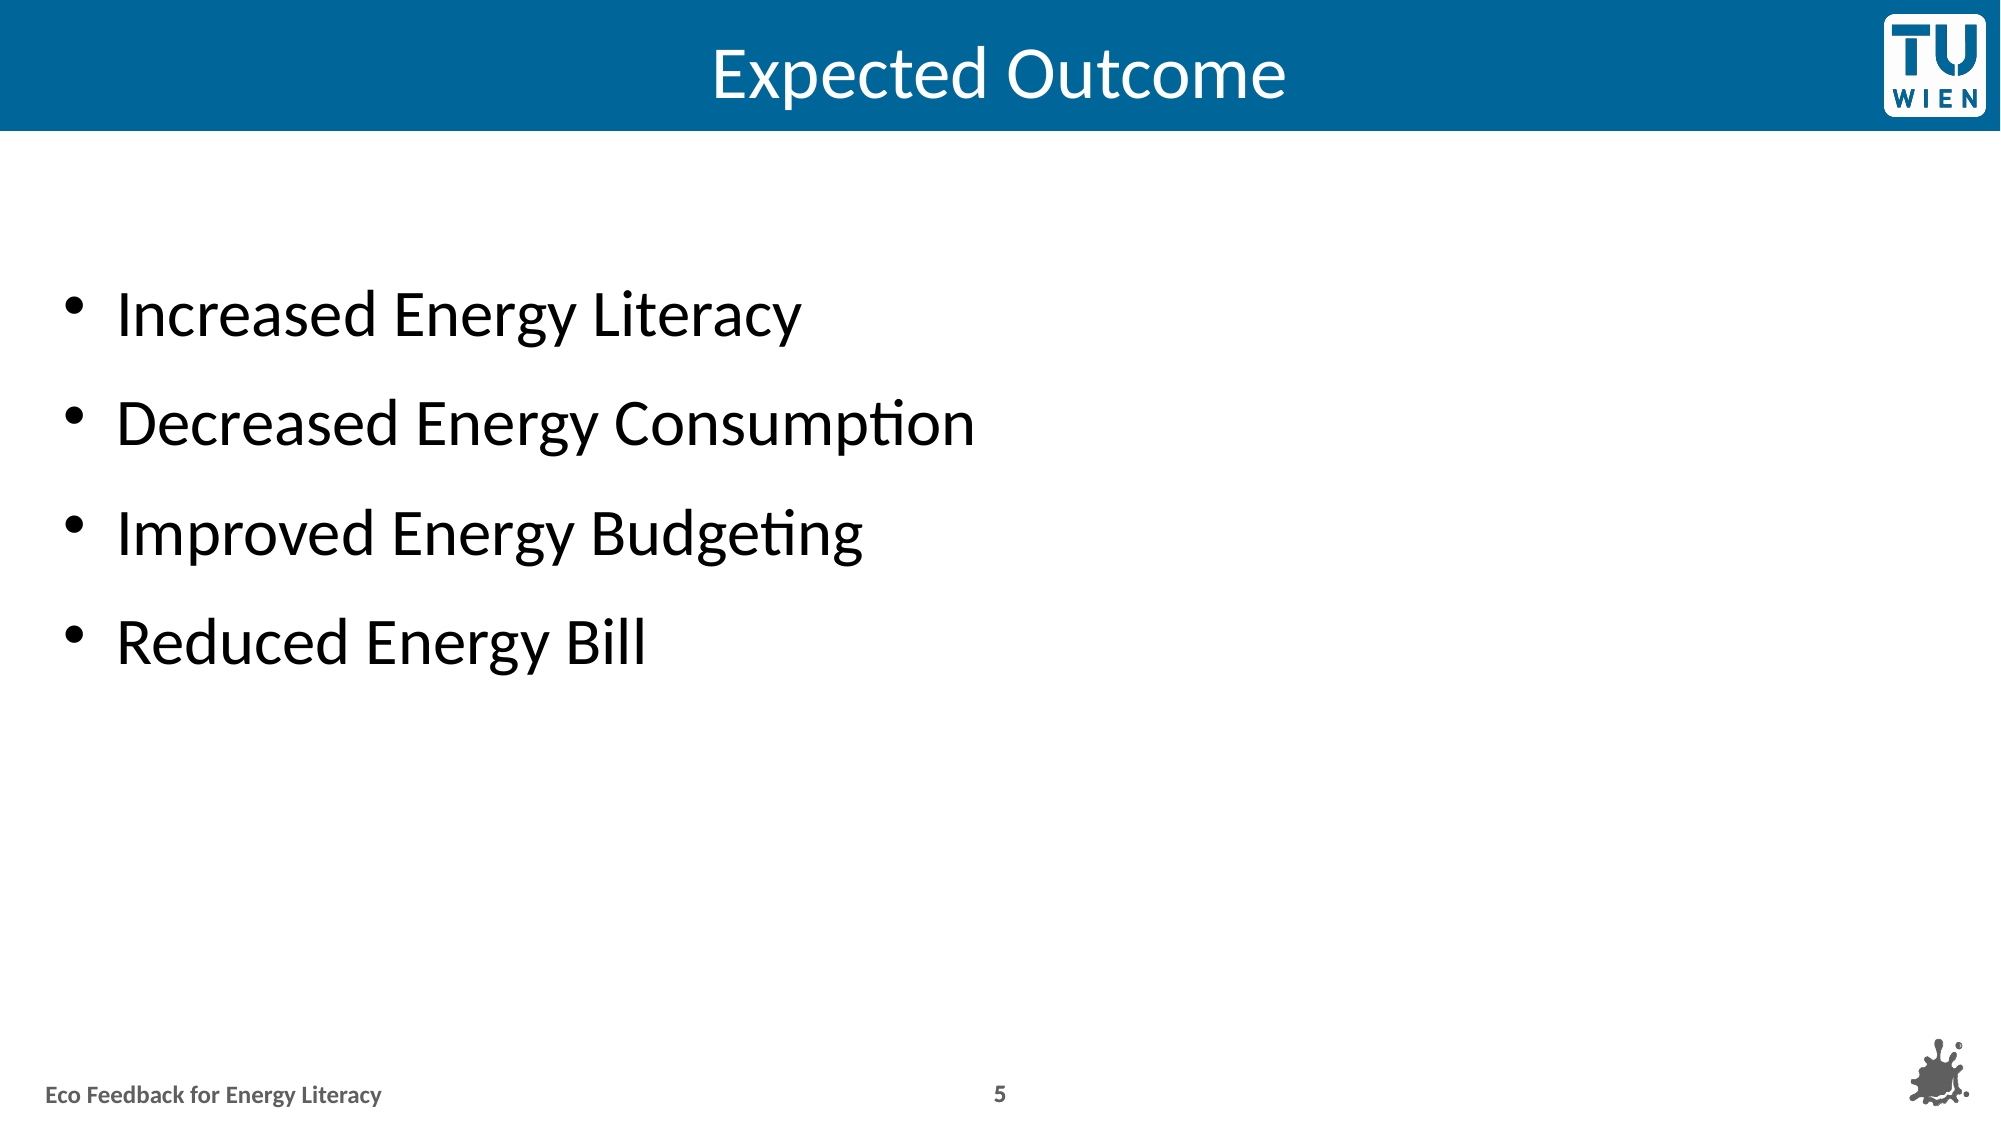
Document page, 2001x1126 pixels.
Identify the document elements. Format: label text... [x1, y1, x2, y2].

title Expected Outcome [137, 6, 1863, 131]
picture [1885, 15, 1985, 116]
slide_number <number> [882, 1067, 1119, 1118]
list Increased Energy Literacy Decreased Energy Consumption Improved Energy Budgeting Reduced Energy Bill [25, 150, 1969, 1048]
